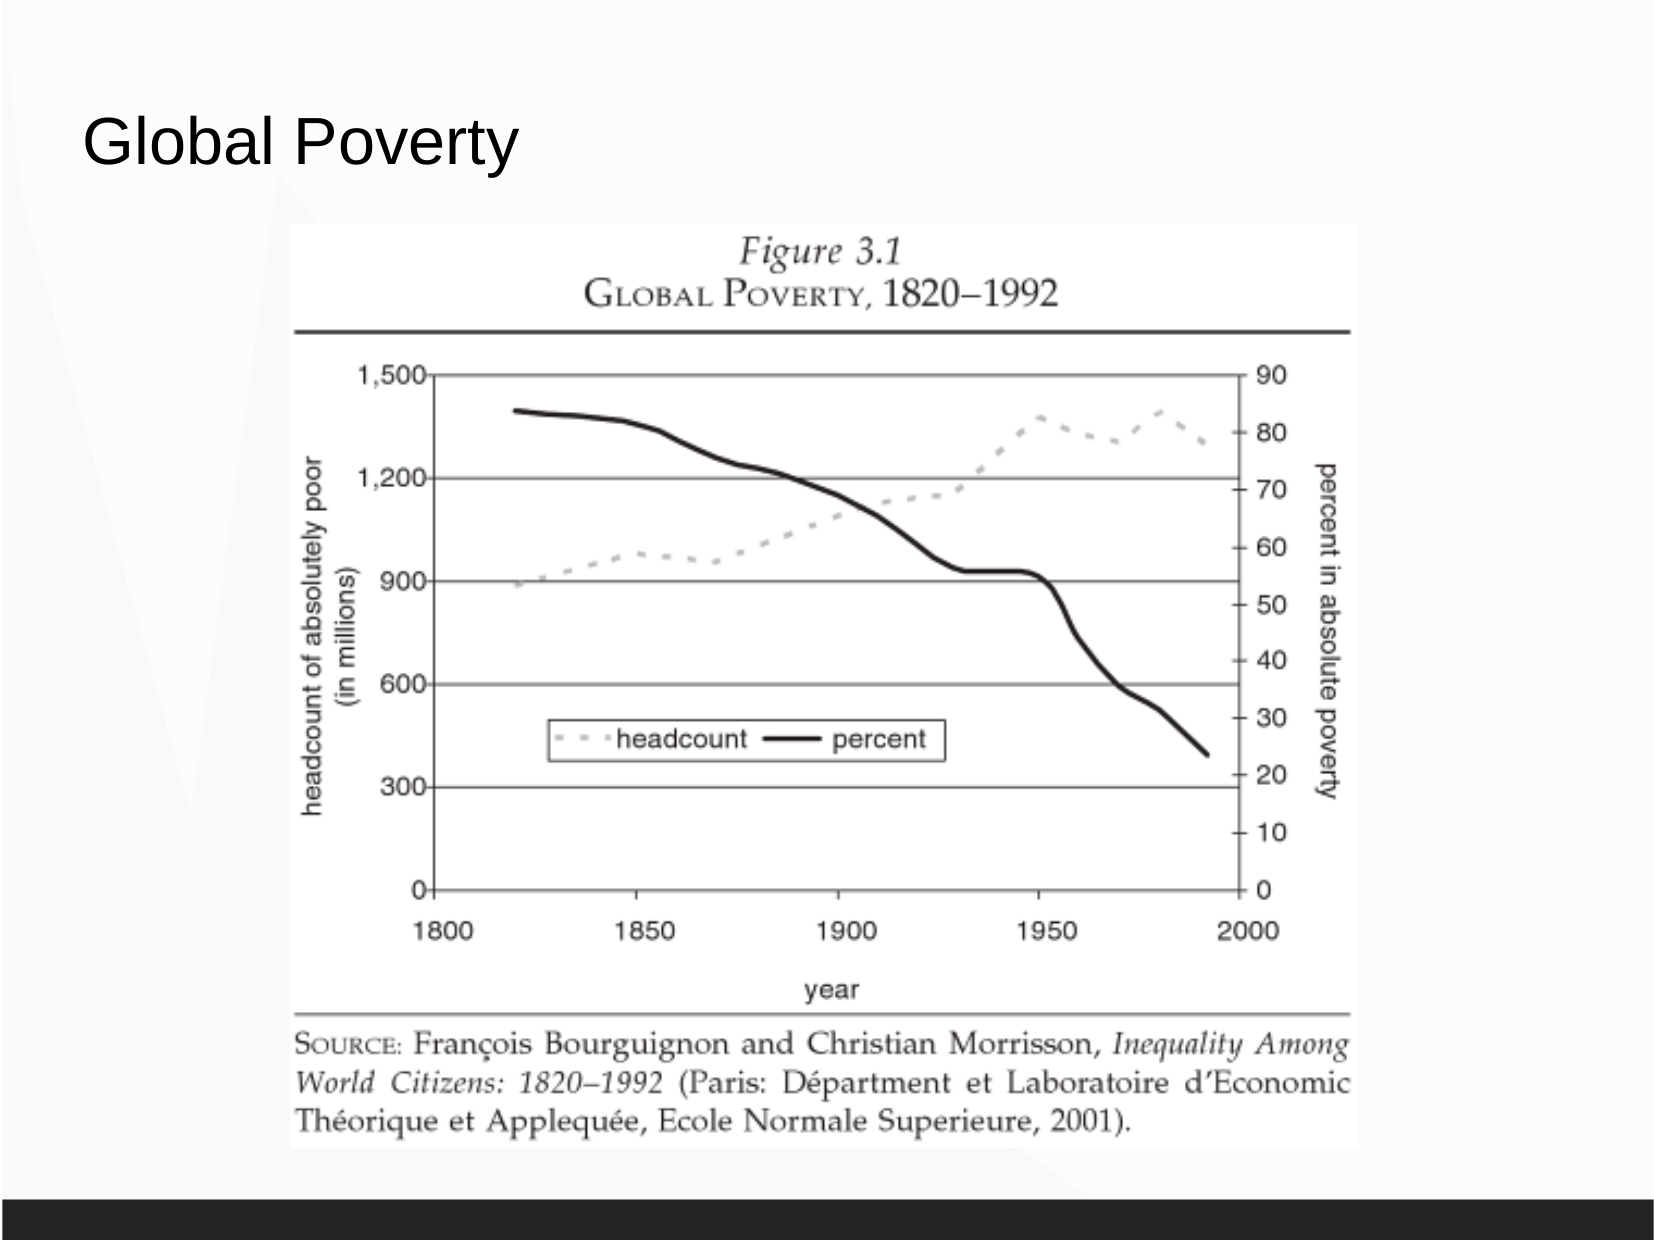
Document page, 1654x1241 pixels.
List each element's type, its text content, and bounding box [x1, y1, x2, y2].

picture [2, 0, 1654, 1241]
title Global Poverty [82, 45, 1571, 238]
